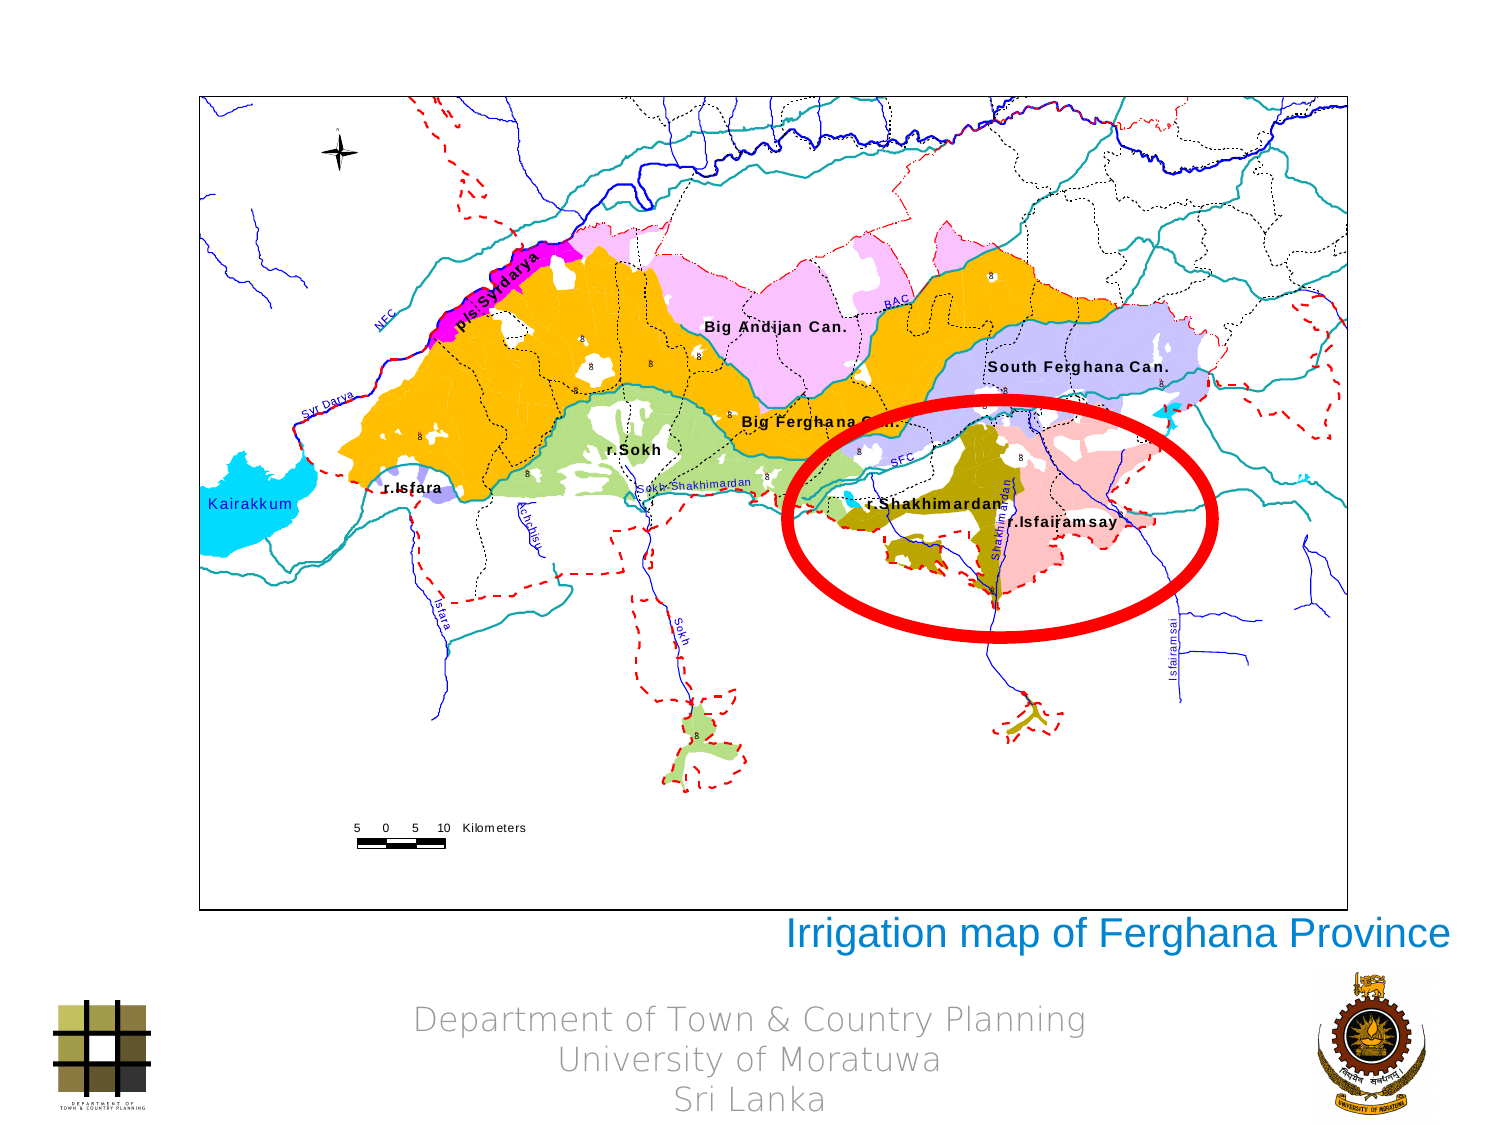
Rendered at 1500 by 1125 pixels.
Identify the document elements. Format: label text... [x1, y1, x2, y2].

title Irrigation map of Ferghana Province [737, 898, 1500, 964]
picture [53, 1000, 151, 1110]
picture [178, 68, 1411, 942]
picture [1312, 966, 1435, 1125]
